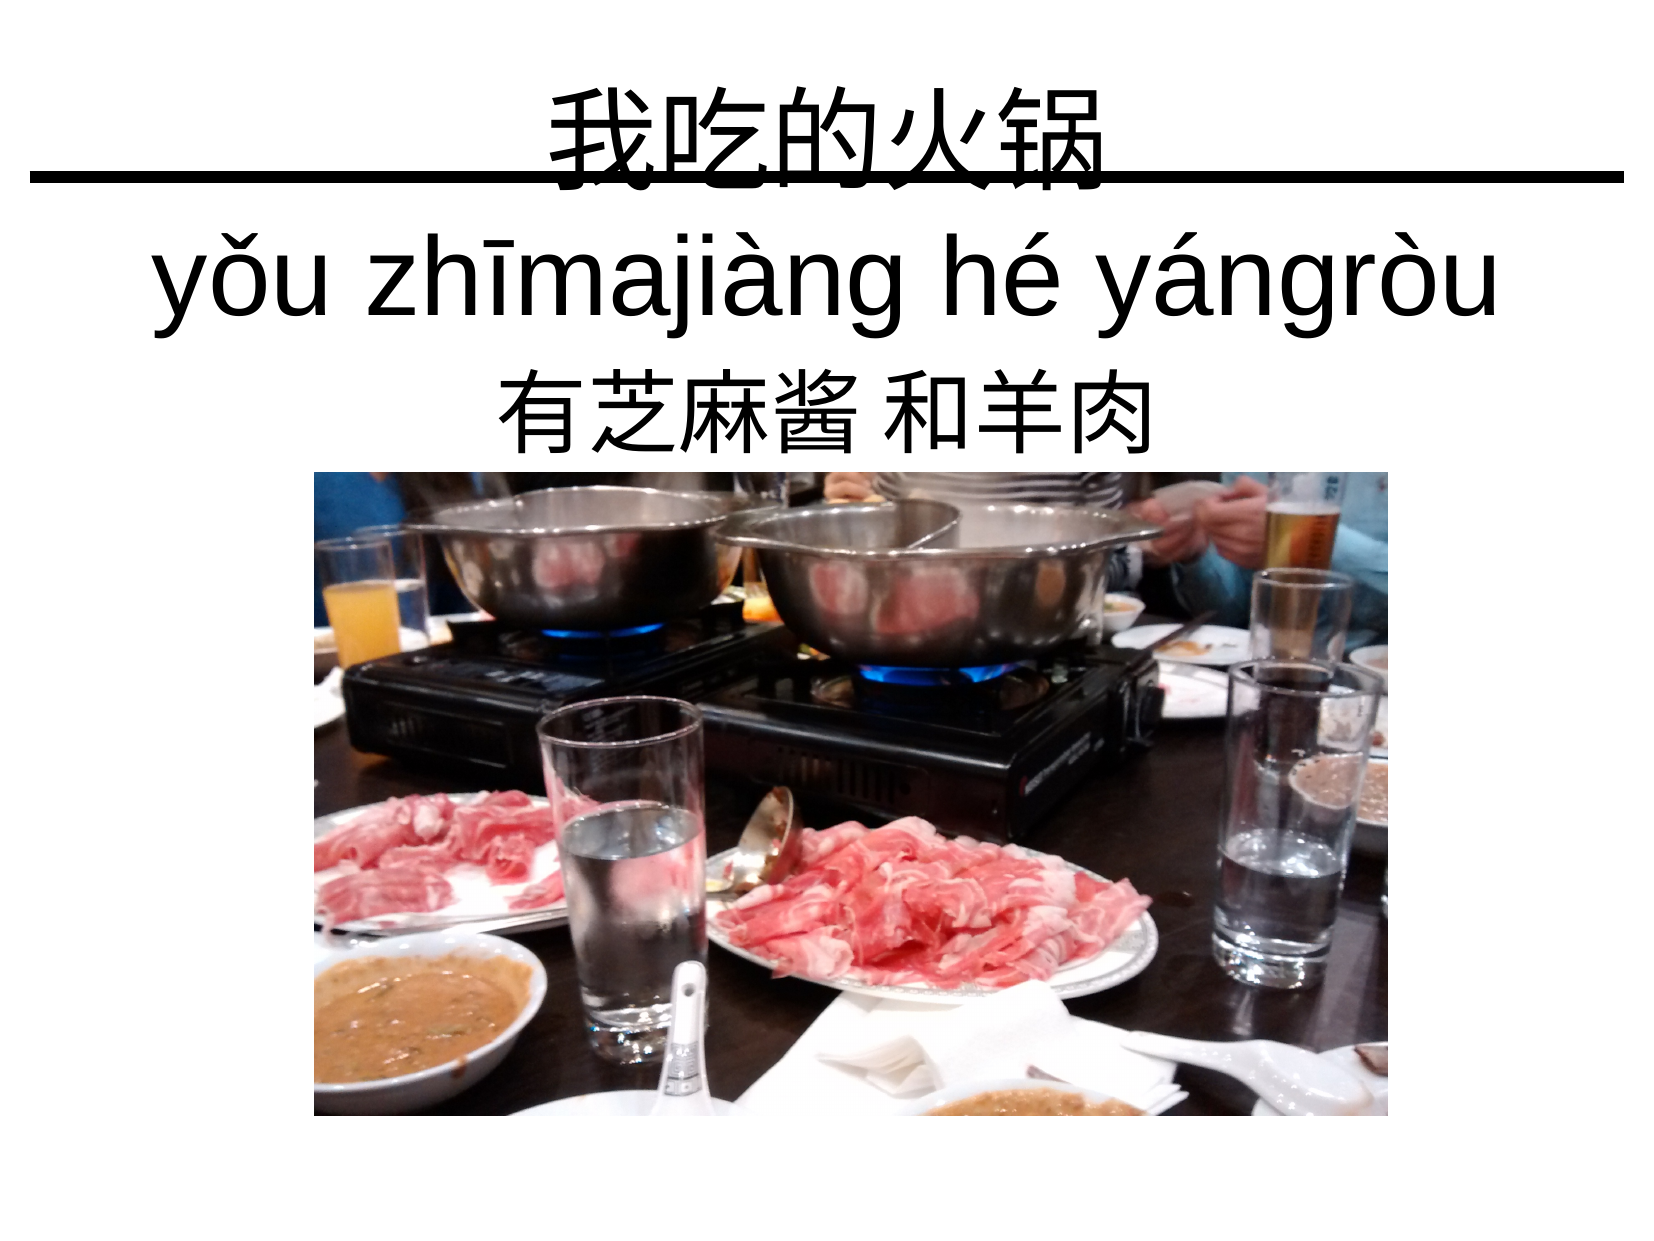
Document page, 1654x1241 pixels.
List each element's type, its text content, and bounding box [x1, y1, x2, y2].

picture [314, 472, 1388, 1116]
text_box yǒu zhīmajiàng hé yángròu 有芝麻酱 和羊肉 [29, 206, 1625, 1211]
text_box 我吃的火锅 [29, 43, 1625, 206]
